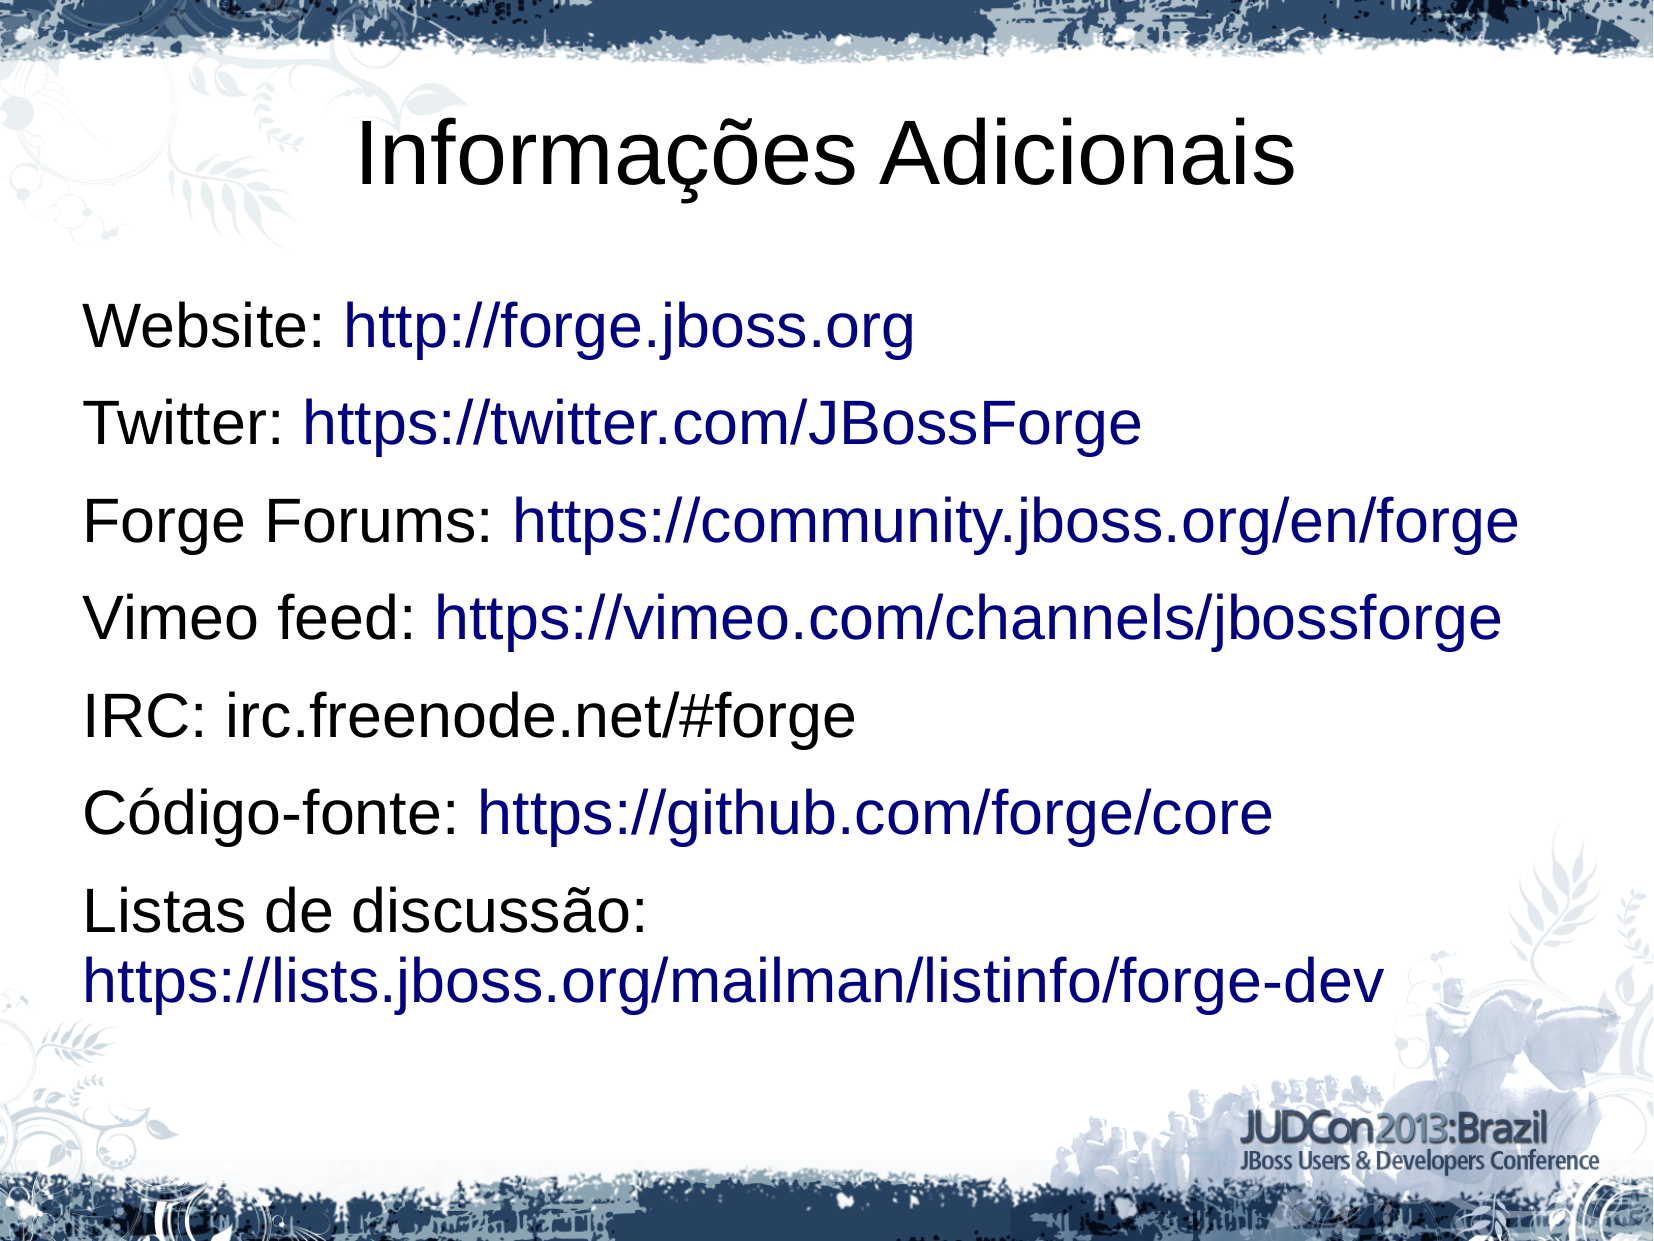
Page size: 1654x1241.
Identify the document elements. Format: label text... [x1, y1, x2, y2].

title Informações Adicionais [82, 49, 1571, 257]
picture [0, 0, 1654, 1241]
list Website: http://forge.jboss.org Twitter: https://twitter.com/JBossForge Forge Forums: https://community.jboss.org/en/forge Vimeo feed: https://vimeo.com/channels/jbossforge IRC: irc.freenode.net/#forge Código-fonte: https://github.com/forge/core Listas de discussão: https://lists.jboss.org/mailman/listinfo/forge-dev [82, 290, 1538, 1109]
